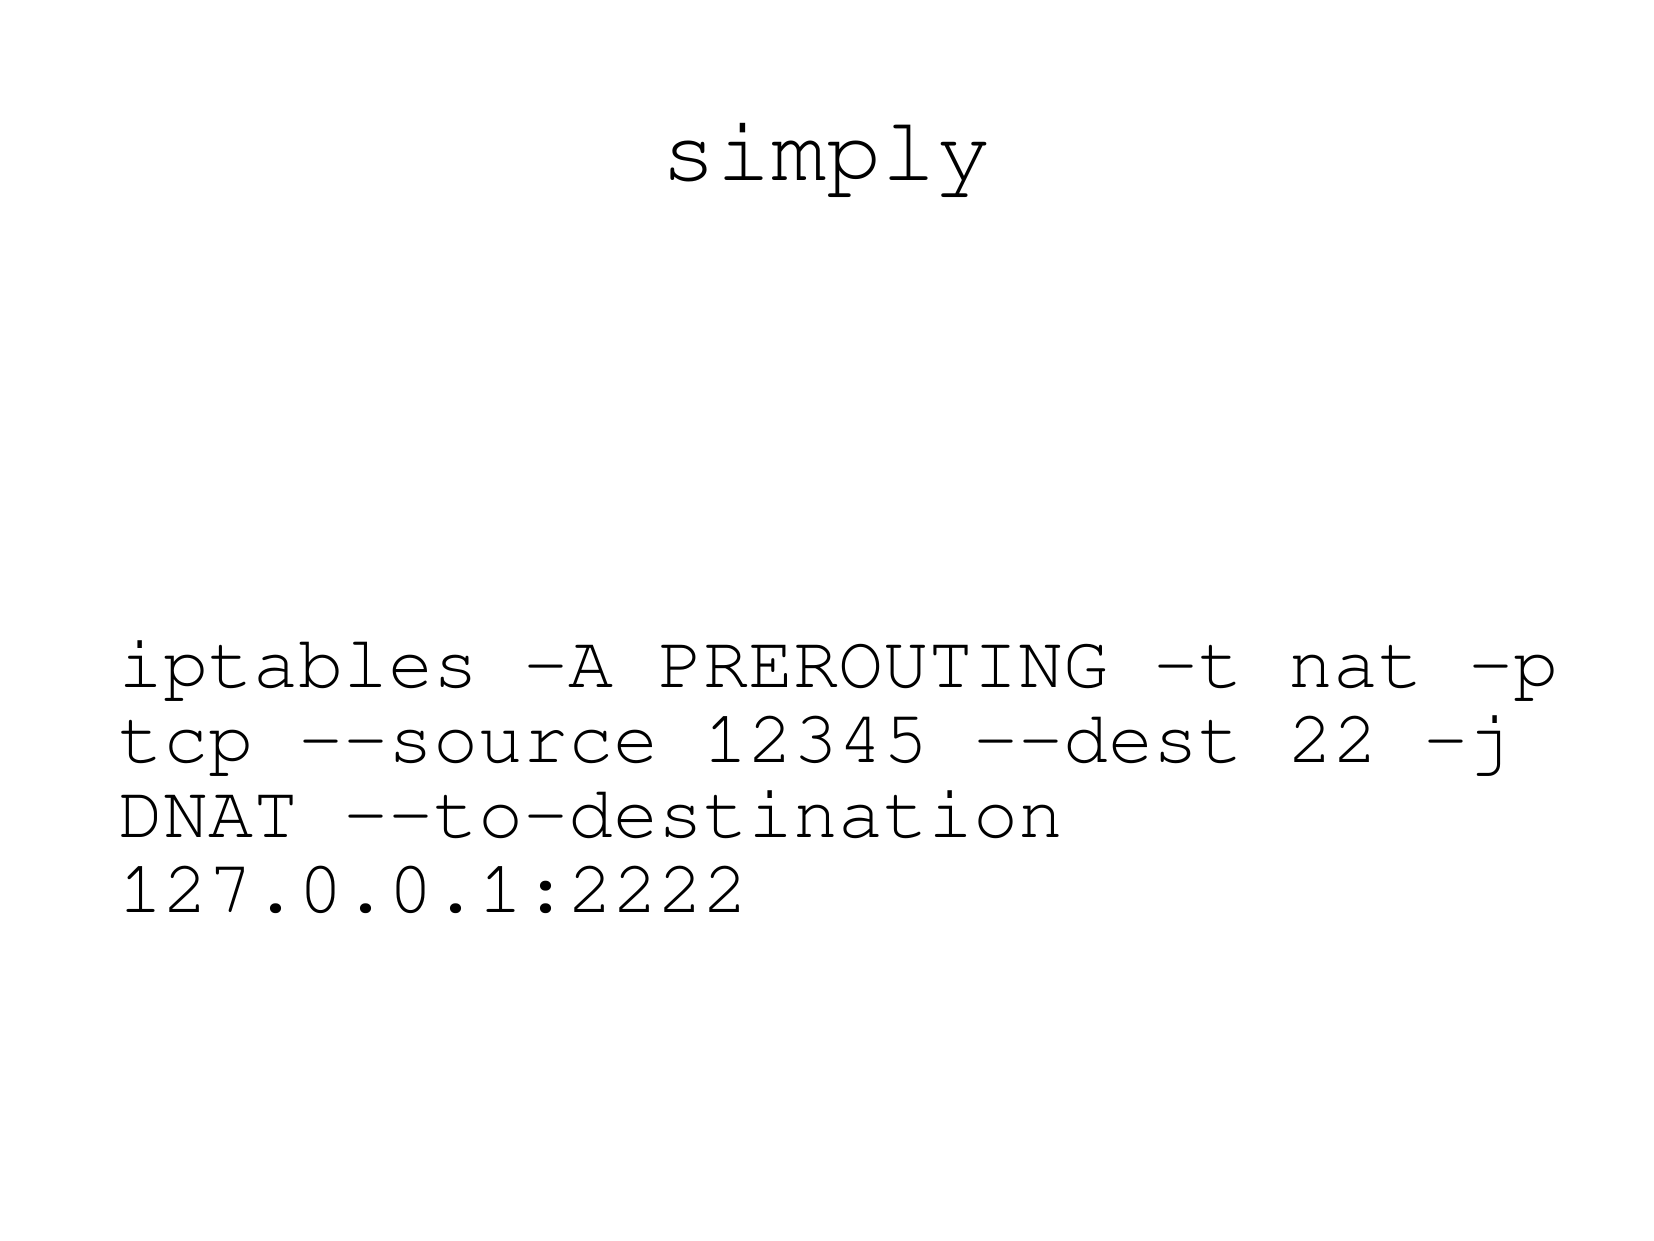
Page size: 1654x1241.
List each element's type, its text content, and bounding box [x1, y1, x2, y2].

subtitle iptables -A PREROUTING -t nat -p tcp --source 12345 --dest 22 -j DNAT --to-destination 127.0.0.1:2222 [82, 343, 1571, 1063]
title simply [82, 49, 1571, 257]
